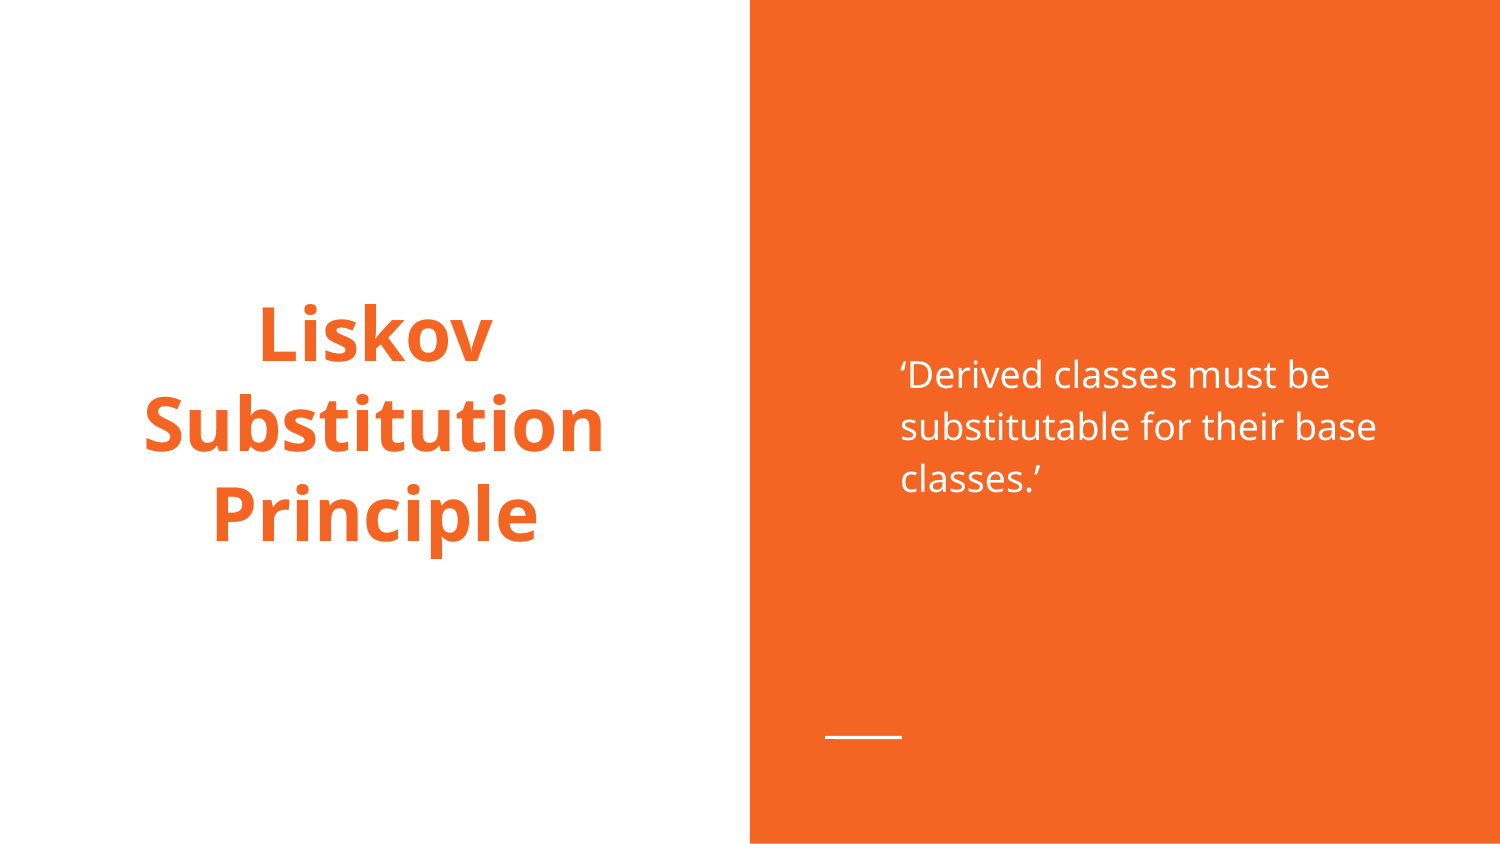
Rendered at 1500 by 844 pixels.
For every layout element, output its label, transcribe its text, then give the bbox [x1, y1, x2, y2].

list ‘Derived classes must be substitutable for their base classes.’ [810, 118, 1440, 725]
title Liskov Substitution Principle [43, 313, 708, 530]
